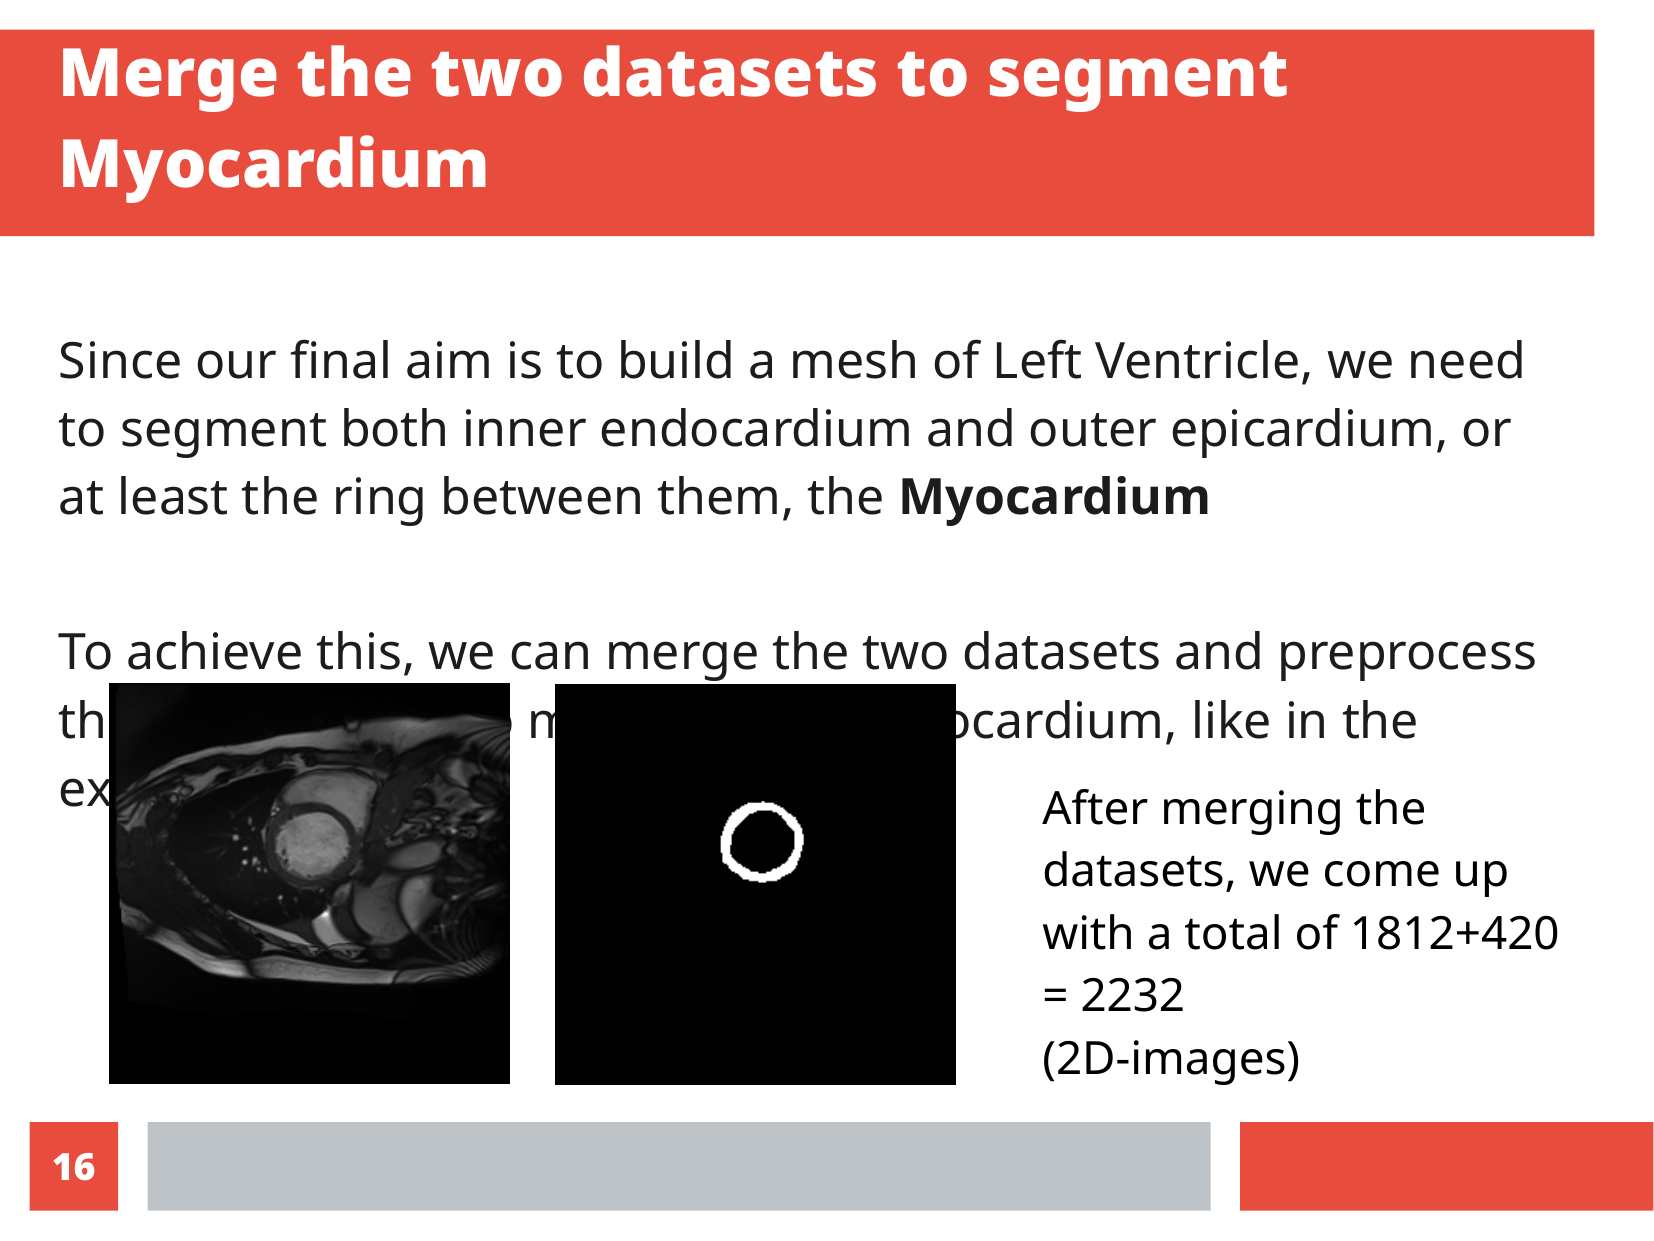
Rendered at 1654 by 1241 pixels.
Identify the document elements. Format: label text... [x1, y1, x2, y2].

picture [109, 683, 510, 1084]
list Since our final aim is to build a mesh of Left Ventricle, we need to segment both inner endocardium and outer epicardium, or at least the ring between them, the Myocardium To achieve this, we can merge the two datasets and preprocess the data in order to mask only the myocardium, like in the example below: [59, 324, 1565, 1093]
title Merge the two datasets to segment Myocardium [59, 59, 1595, 207]
picture [555, 684, 956, 1085]
text_box After merging the datasets, we come up with a total of 1812+420 = 2232 (2D-images) [1027, 767, 1583, 966]
